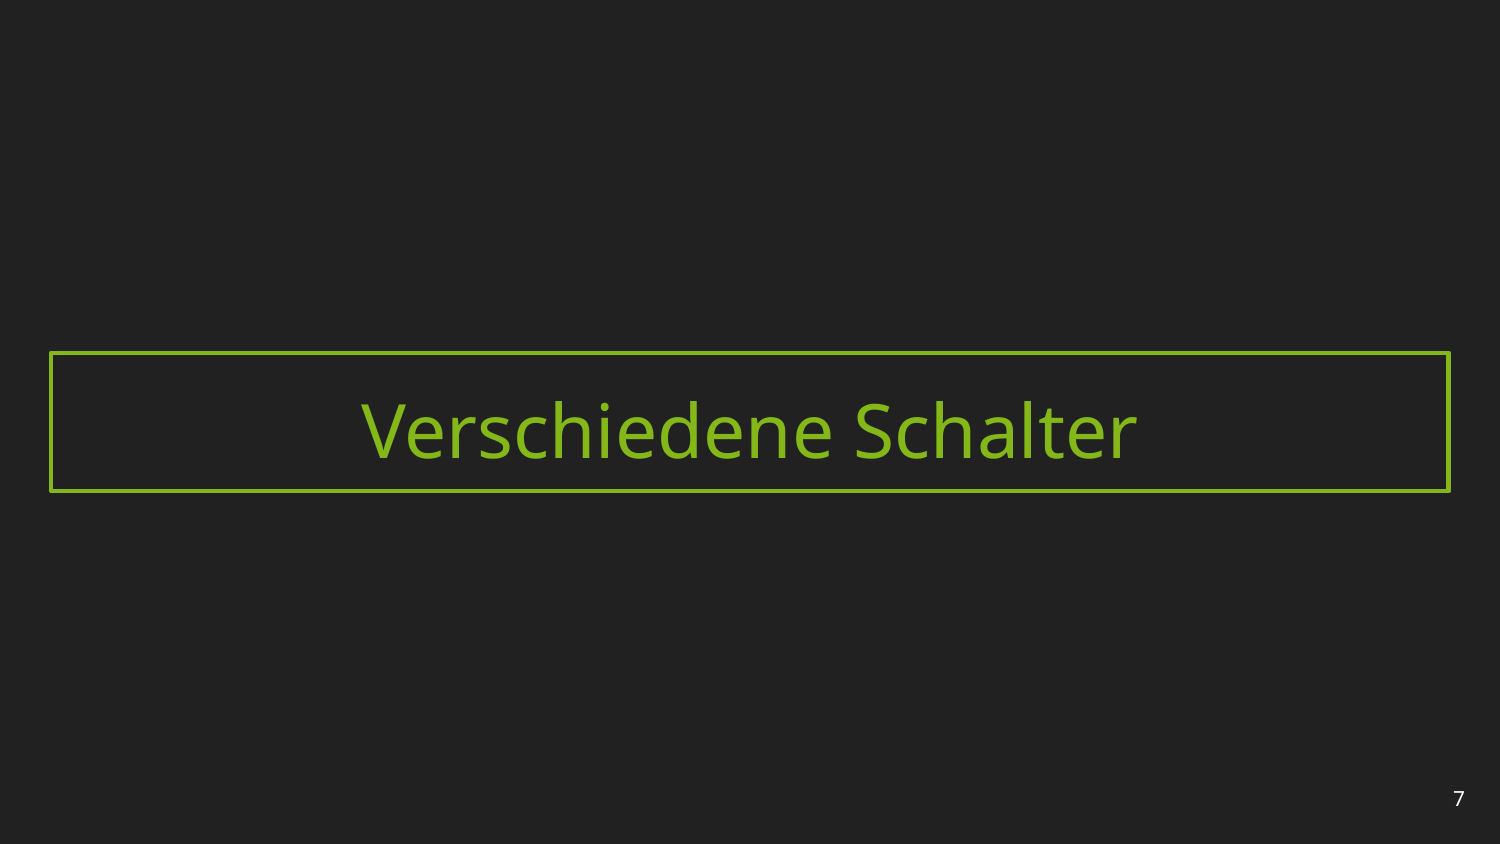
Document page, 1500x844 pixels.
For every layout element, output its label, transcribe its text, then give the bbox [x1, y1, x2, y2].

slide_number <number> [1389, 764, 1480, 830]
title Verschiedene Schalter [51, 352, 1449, 491]
